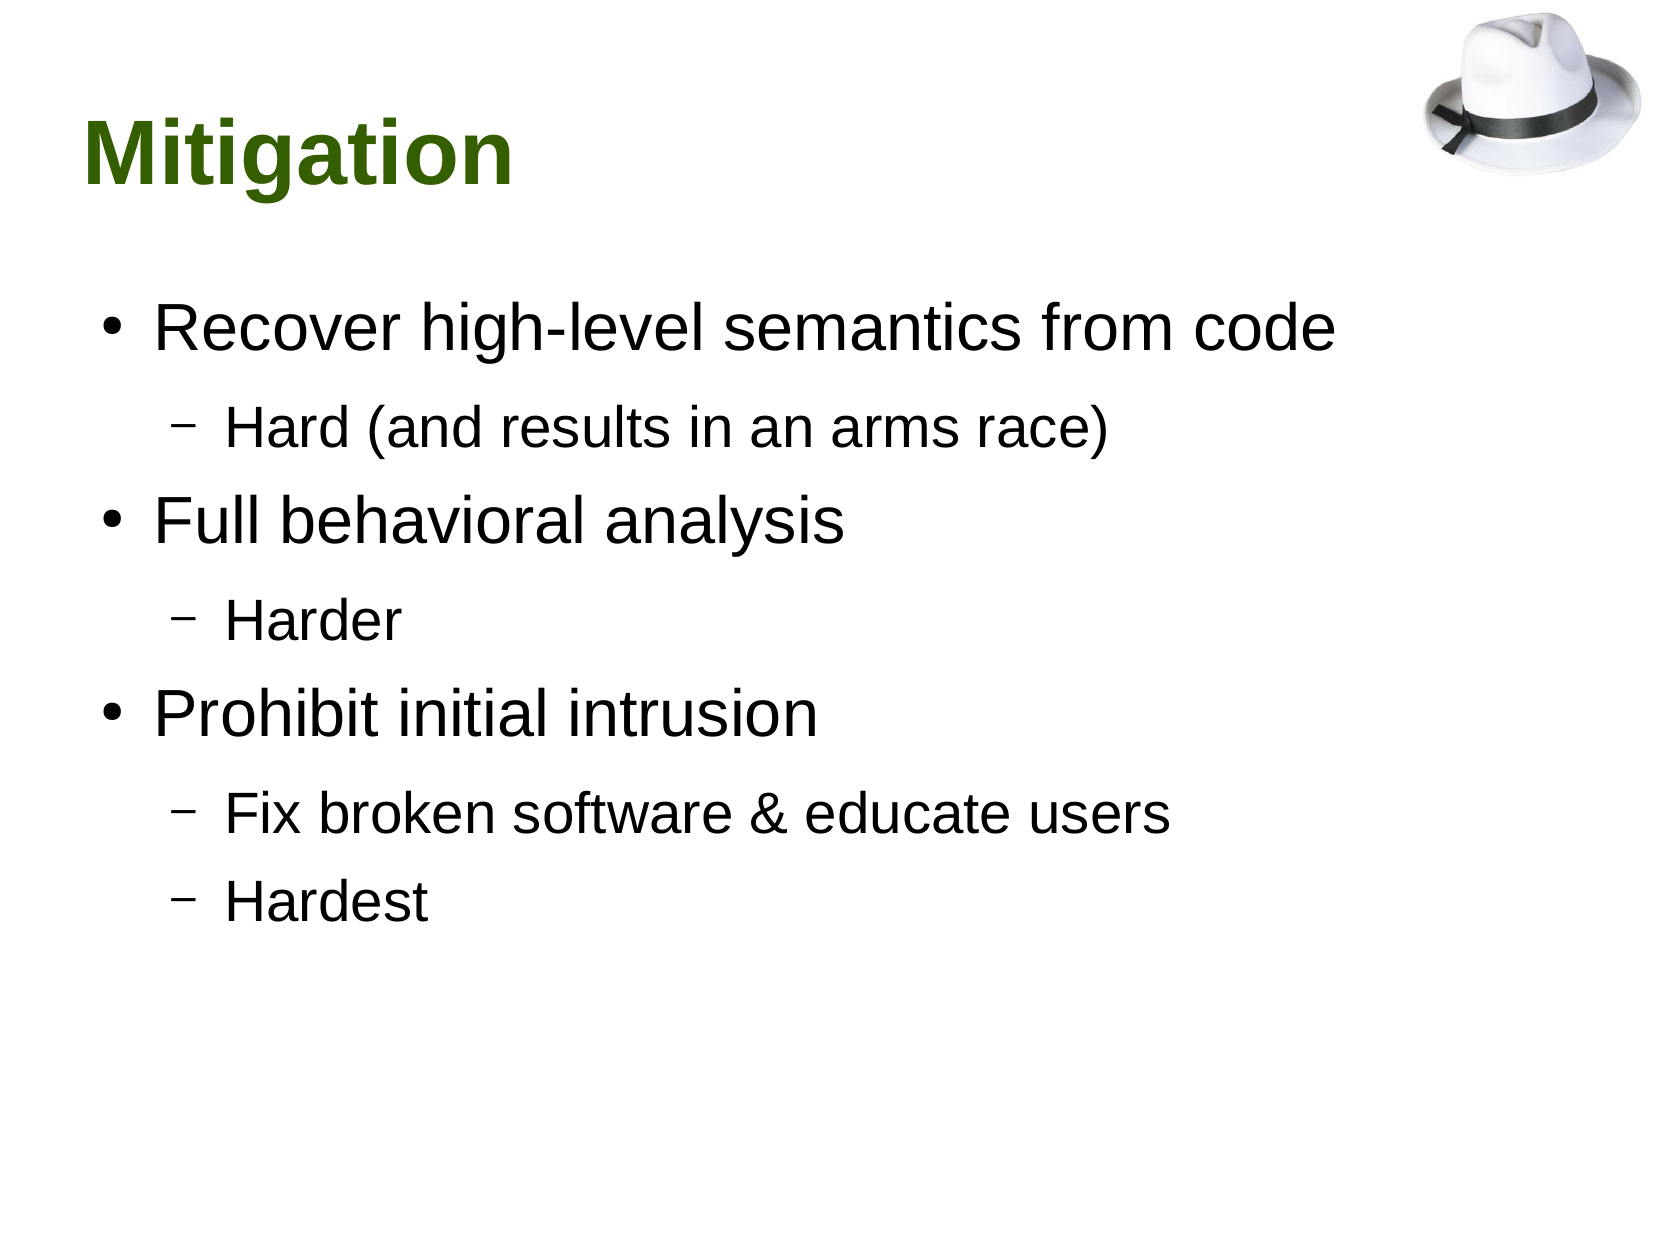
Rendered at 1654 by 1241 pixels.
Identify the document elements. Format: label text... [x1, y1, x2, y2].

list Recover high-level semantics from code Hard (and results in an arms race) Full behavioral analysis Harder Prohibit initial intrusion Fix broken software & educate users Hardest [82, 290, 1571, 1081]
title Mitigation [82, 49, 1571, 257]
text_box [1408, 0, 1654, 203]
